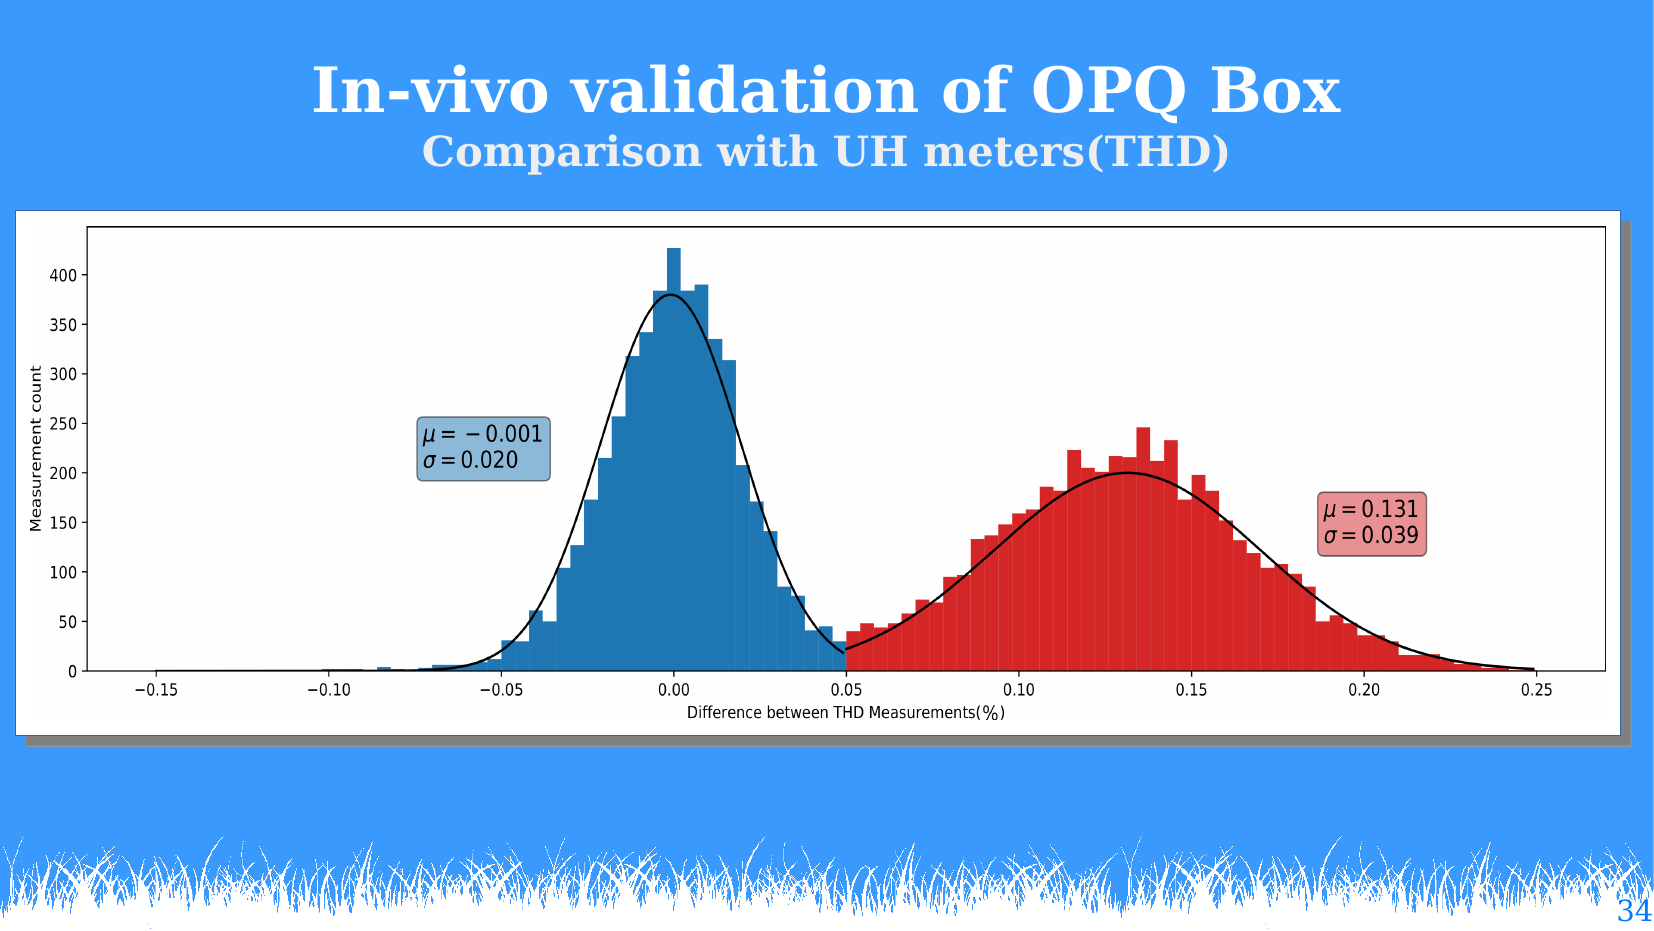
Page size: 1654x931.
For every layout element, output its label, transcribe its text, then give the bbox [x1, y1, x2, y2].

title In-vivo validation of OPQ Box Comparison with UH meters(THD) [82, 36, 1571, 194]
picture [0, 0, 1654, 931]
text_box [15, 210, 1621, 736]
